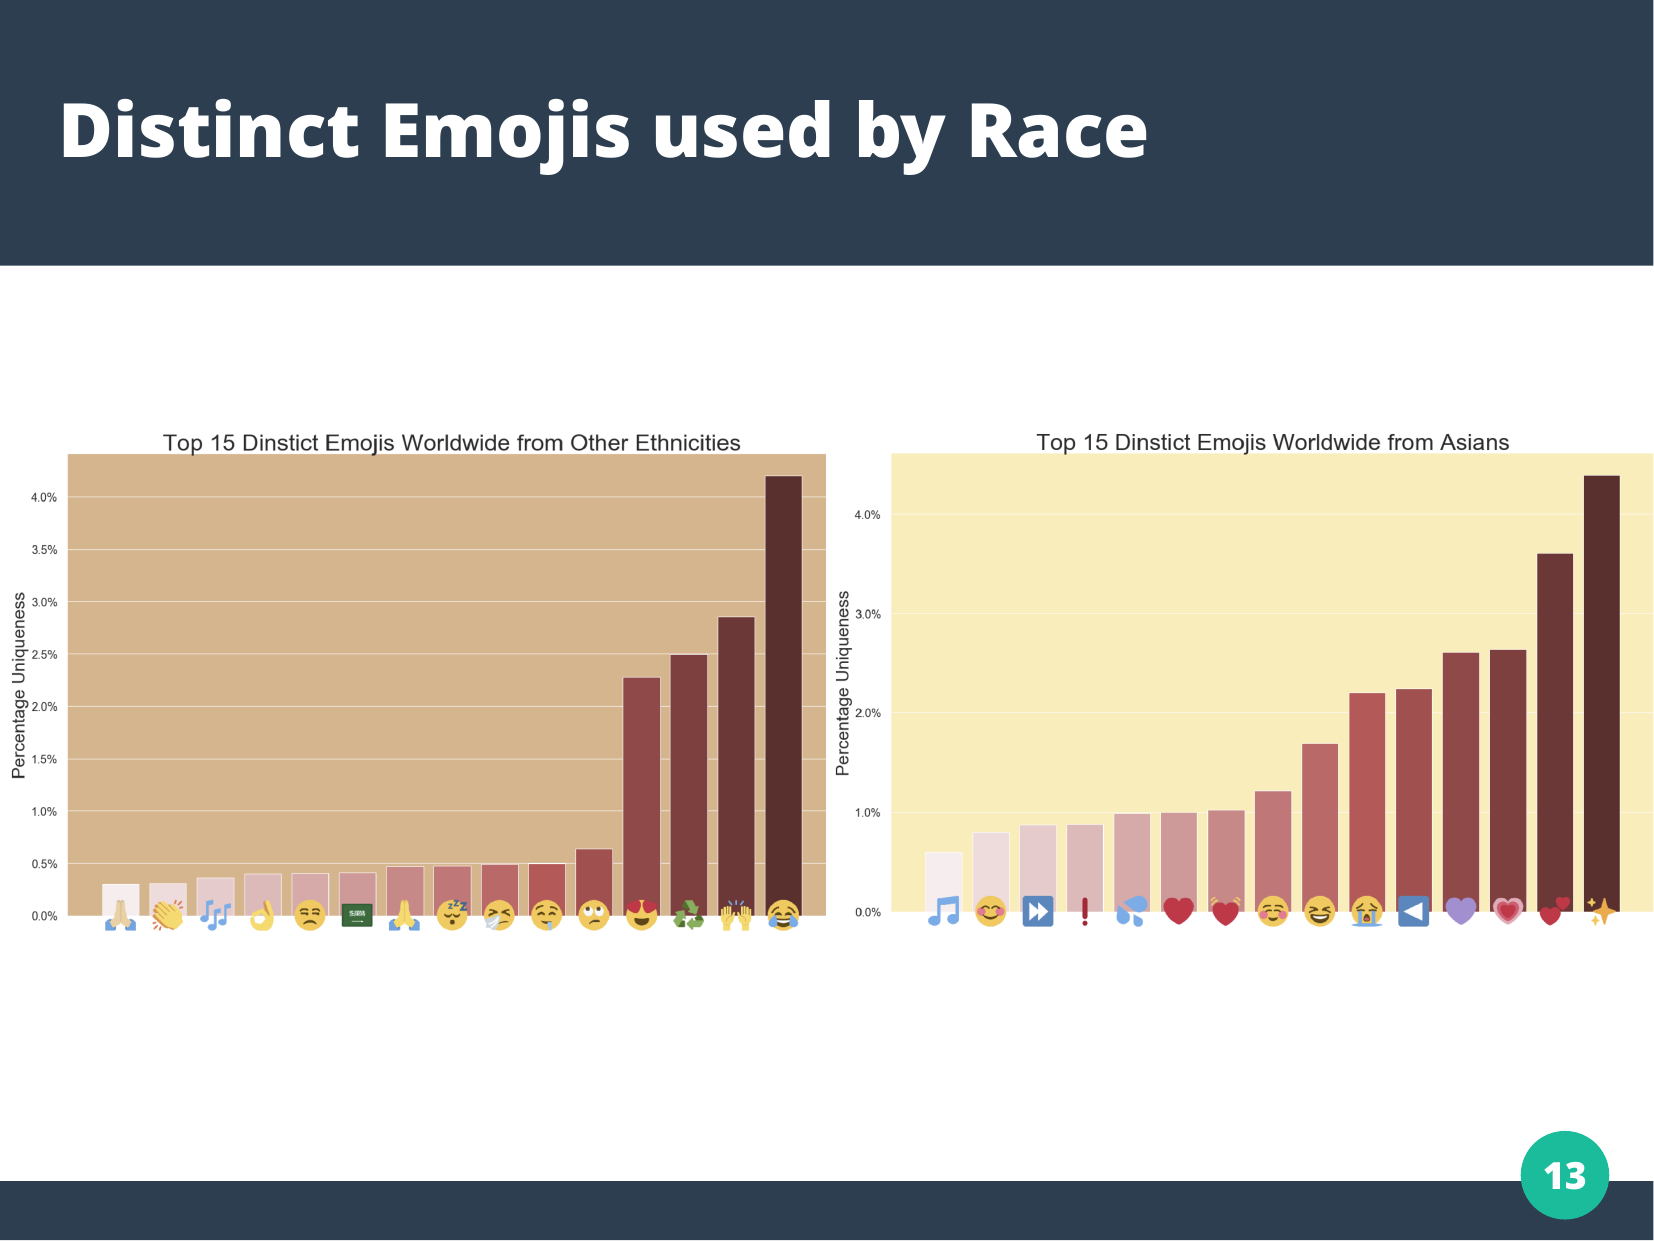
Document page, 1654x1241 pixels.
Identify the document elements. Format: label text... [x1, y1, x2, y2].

picture [3, 429, 1654, 937]
title Distinct Emojis used by Race [59, 49, 1595, 207]
